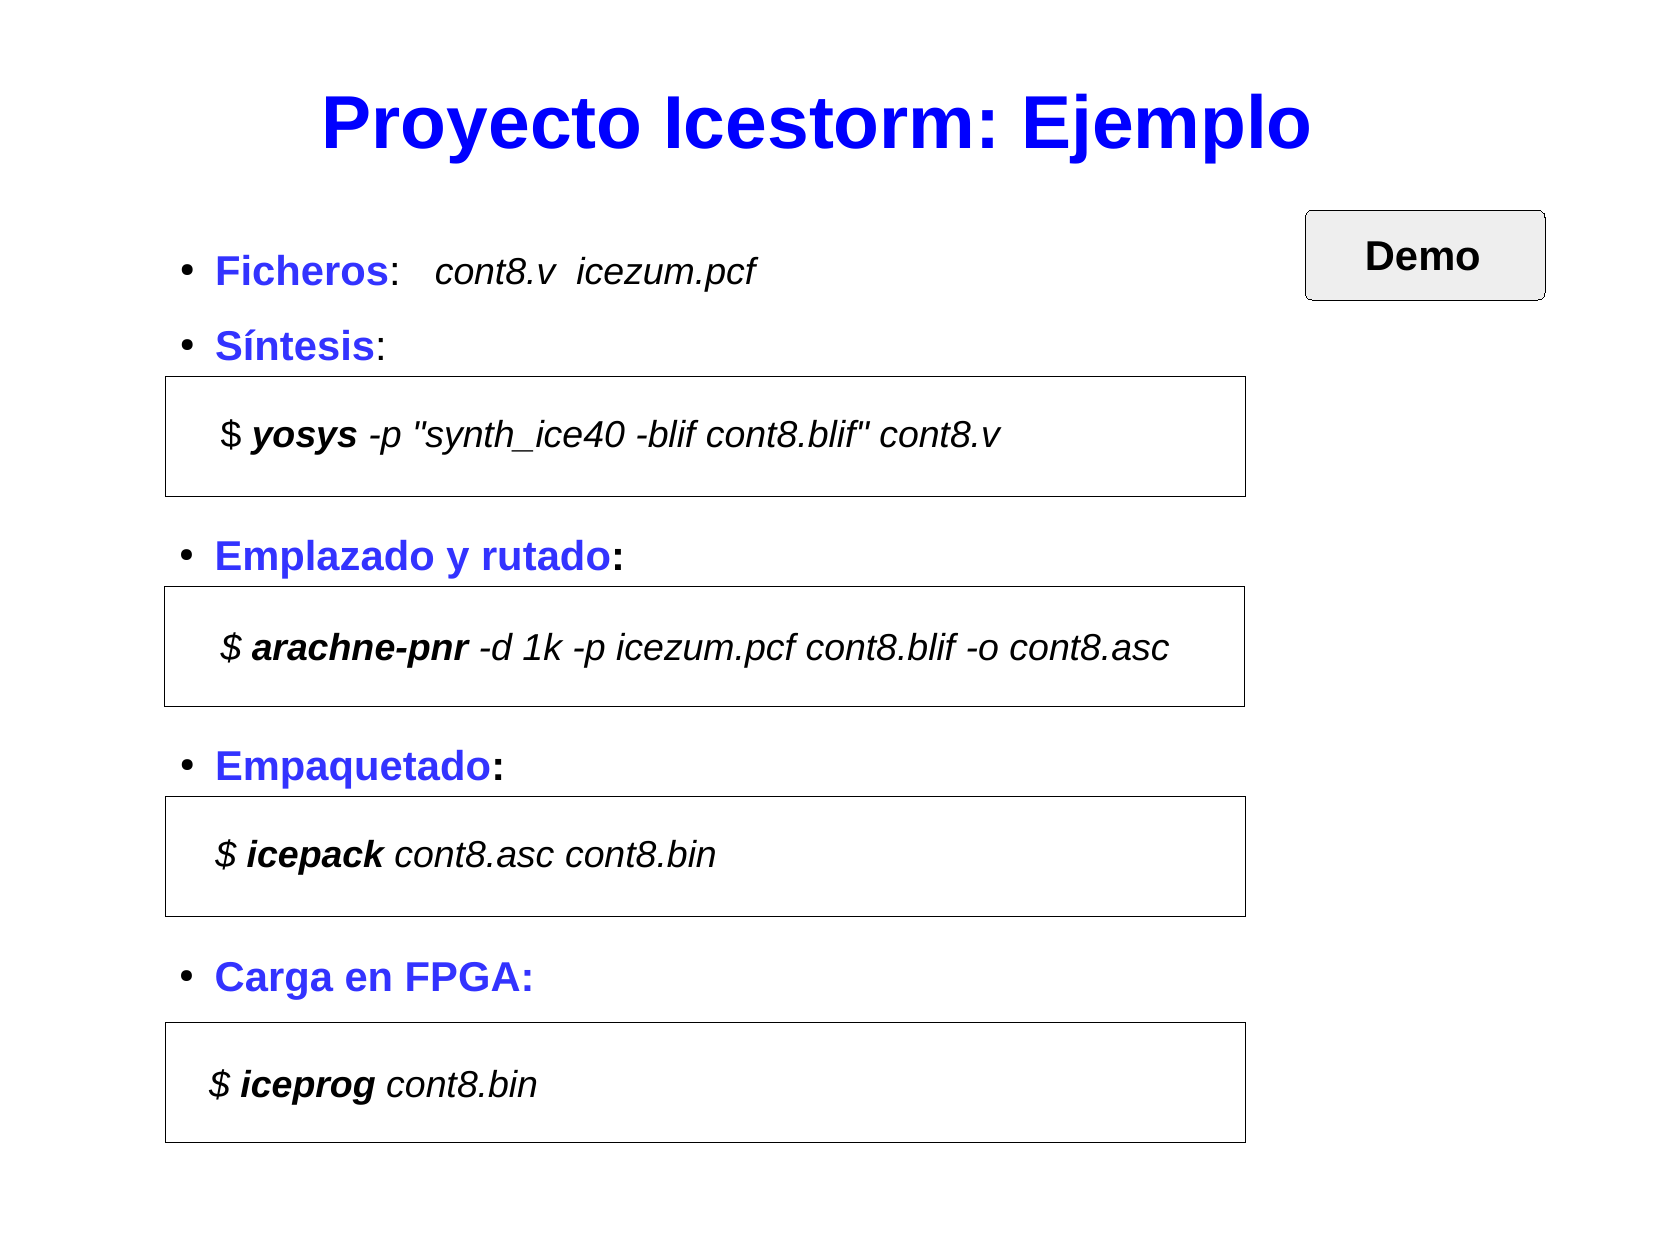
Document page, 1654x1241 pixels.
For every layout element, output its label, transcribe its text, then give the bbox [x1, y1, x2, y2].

text_box [165, 376, 1246, 497]
text_box Empaquetado: [165, 735, 1021, 796]
text_box [1305, 210, 1546, 301]
text_box Emplazado y rutado: [164, 525, 1021, 586]
text_box Proyecto Icestorm: Ejemplo [90, 73, 1546, 211]
text_box $ arachne-pnr -d 1k -p icezum.pcf cont8.blif -o cont8.asc [205, 619, 1216, 719]
text_box $ iceprog cont8.bin [194, 1055, 676, 1155]
text_box $ icepack cont8.asc cont8.bin [200, 826, 916, 902]
text_box Ficheros: [165, 240, 451, 302]
text_box Demo [1350, 225, 1501, 301]
text_box [165, 796, 1246, 917]
text_box Carga en FPGA: [164, 946, 1021, 1008]
text_box [165, 1022, 1246, 1143]
text_box cont8.v icezum.pcf [420, 242, 802, 317]
text_box $ yosys -p "synth_ice40 -blif cont8.blif" cont8.v [205, 406, 1096, 506]
text_box Síntesis: [165, 315, 451, 377]
text_box [164, 586, 1245, 707]
